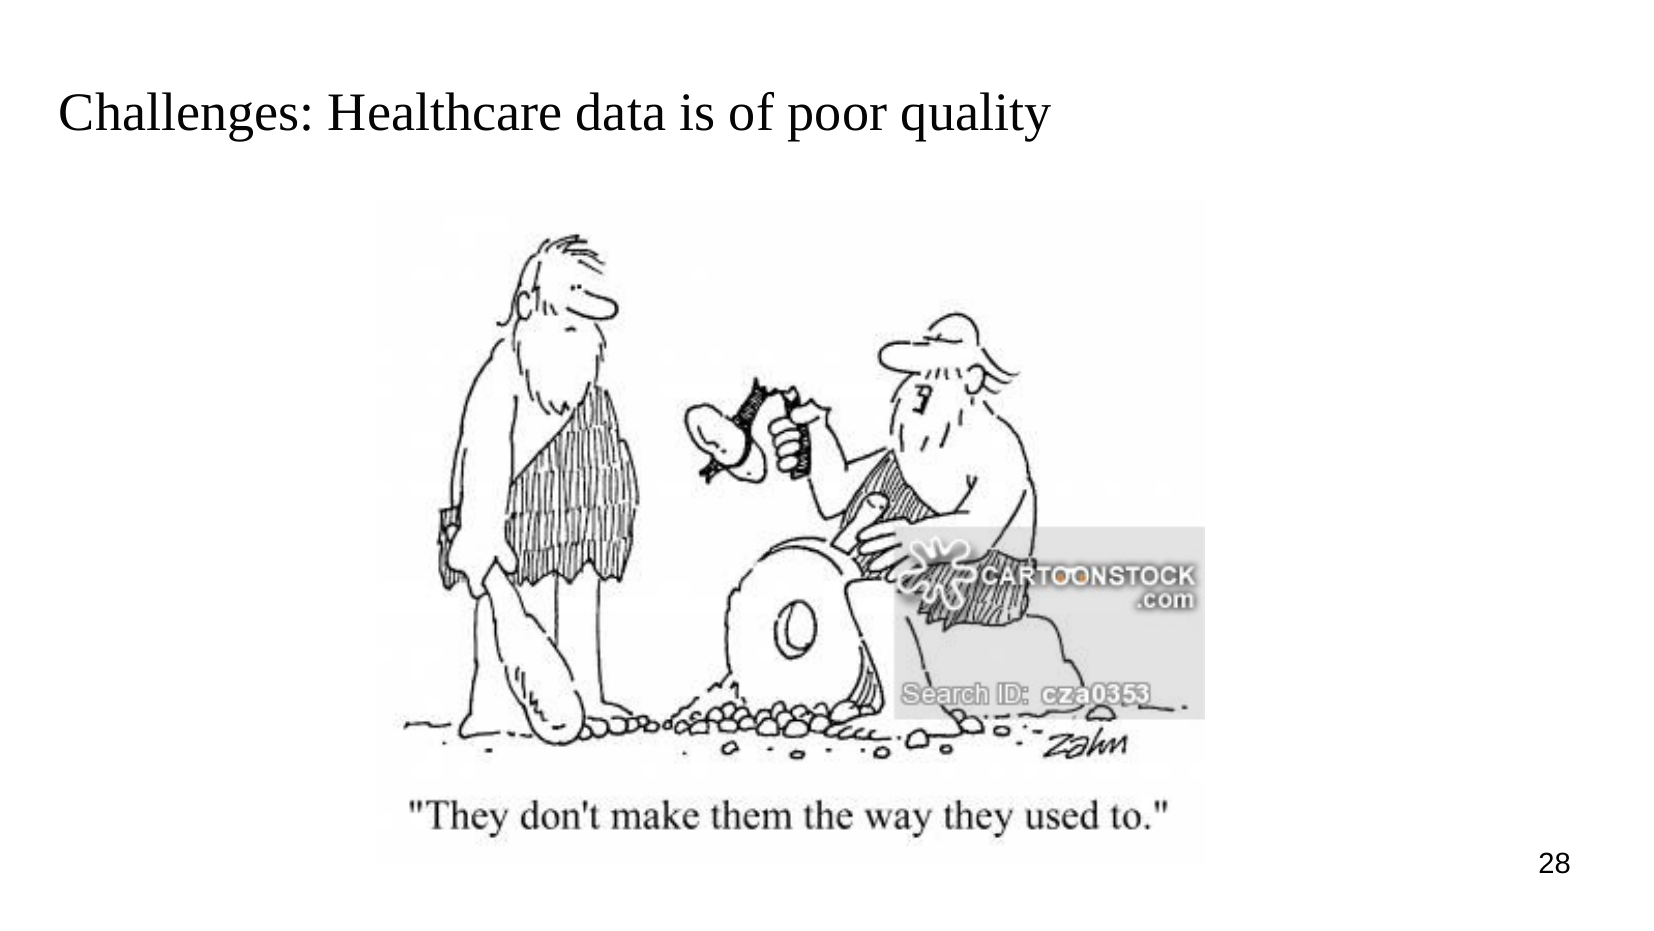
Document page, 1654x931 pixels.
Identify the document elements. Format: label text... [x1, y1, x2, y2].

picture [377, 200, 1205, 865]
title Challenges: Healthcare data is of poor quality [59, 35, 1595, 189]
